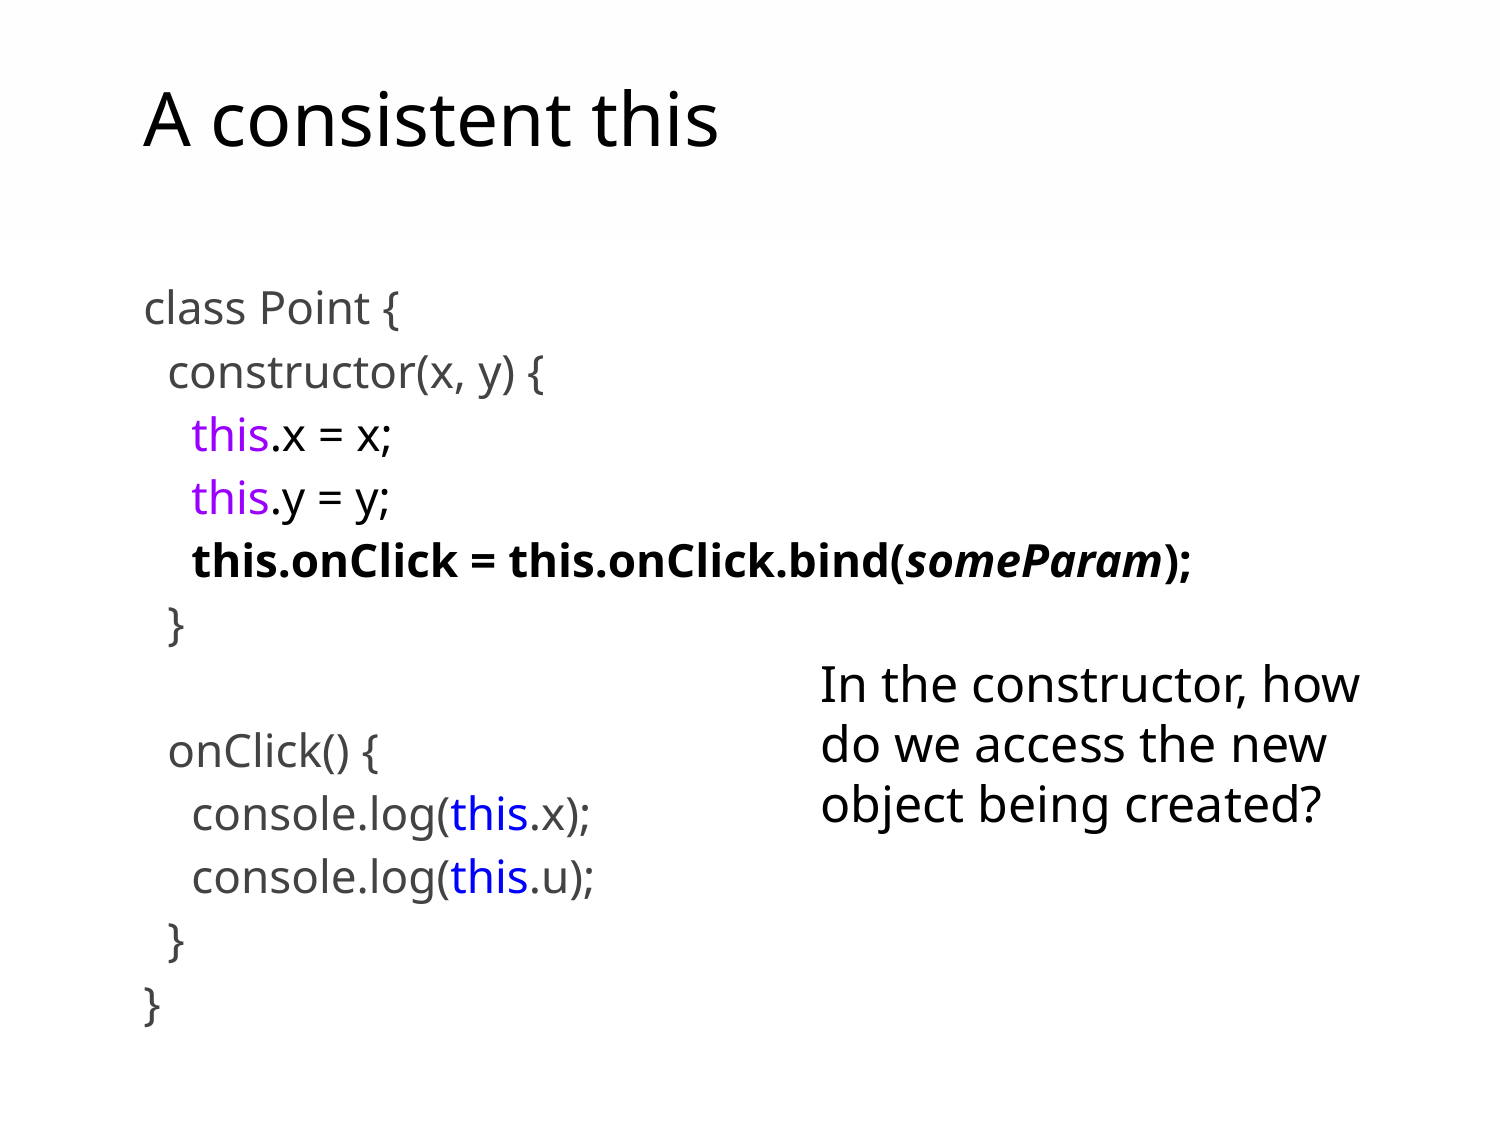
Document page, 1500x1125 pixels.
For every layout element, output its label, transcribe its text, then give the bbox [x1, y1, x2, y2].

title A consistent this [128, 56, 1372, 183]
text_box In the constructor, how do we access the new object being created? [805, 637, 1414, 1012]
list class Point { constructor(x, y) { this.x = x; this.y = y; this.onClick = this.onClick.bind(someParam); } onClick() { console.log(this.x); console.log(this.u); } } [128, 255, 1447, 1004]
